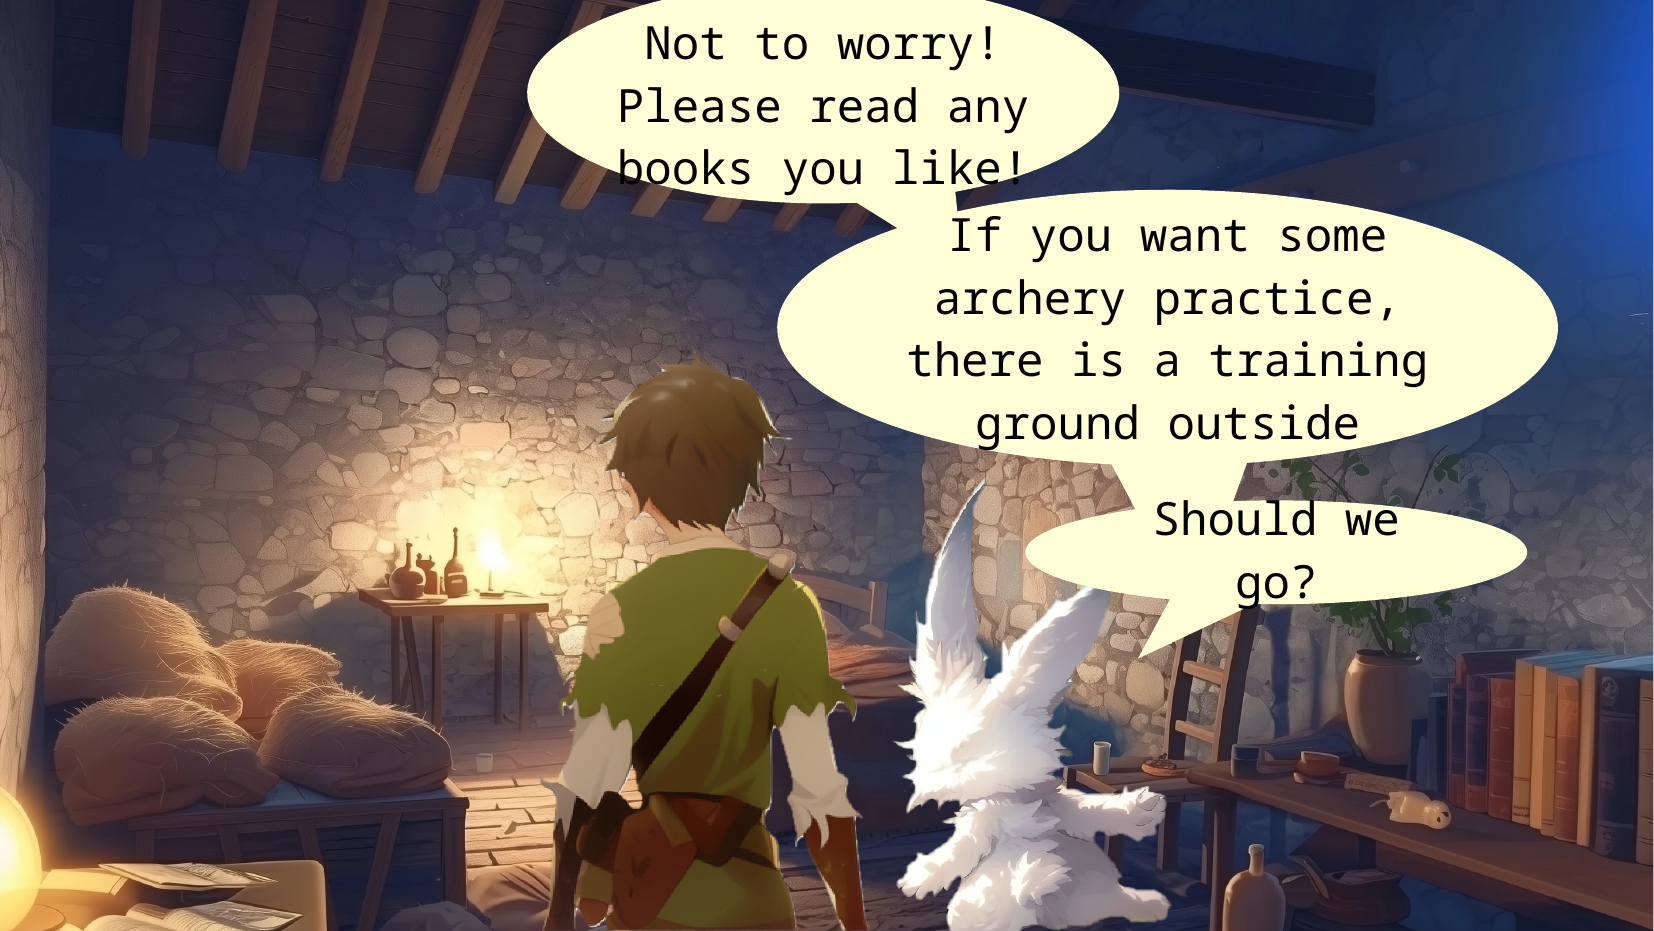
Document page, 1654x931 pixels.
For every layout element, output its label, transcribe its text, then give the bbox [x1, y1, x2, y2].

text_box Not to worry! Please read any books you like! [527, 0, 1120, 228]
picture [624, 176, 635, 181]
text_box If you want some archery practice, there is a training ground outside [777, 189, 1558, 509]
text_box Should we go? [1025, 500, 1528, 659]
picture [0, 0, 1654, 931]
